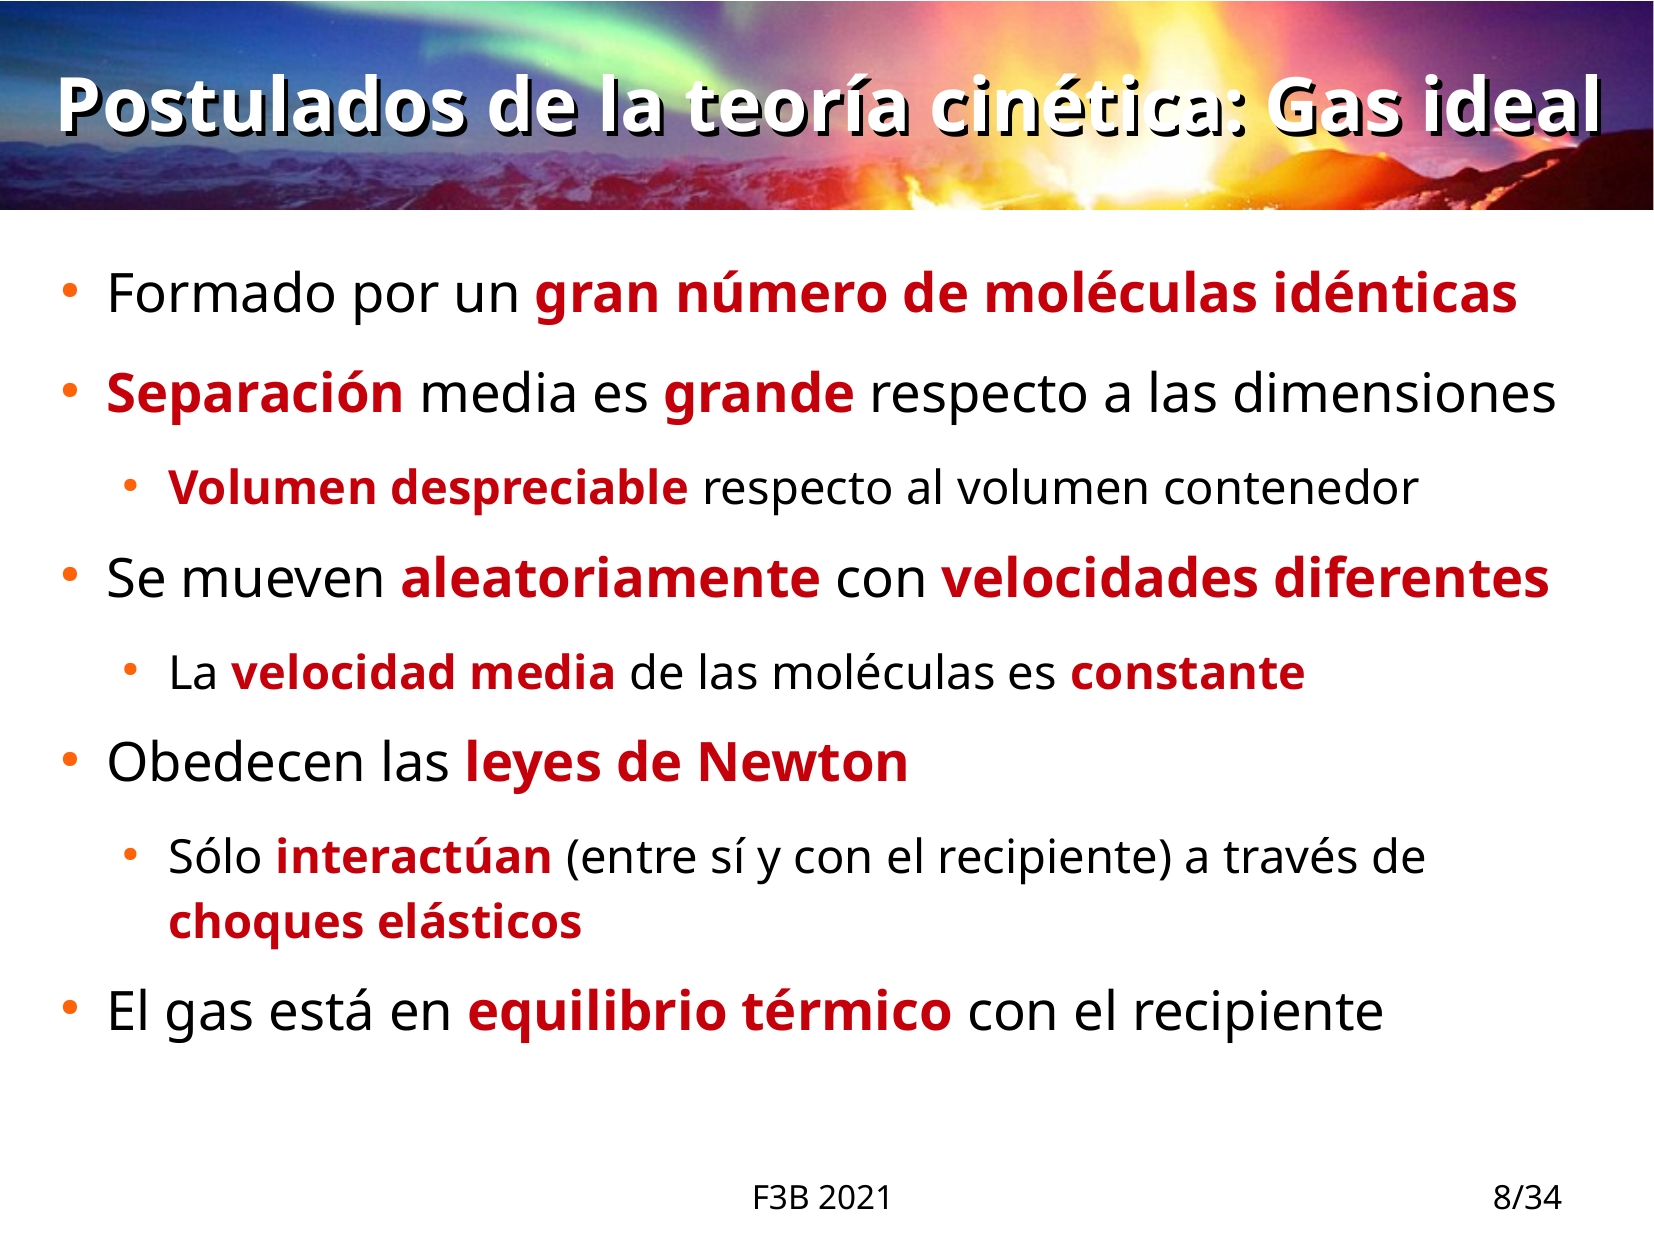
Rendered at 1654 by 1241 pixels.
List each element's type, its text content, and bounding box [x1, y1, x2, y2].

picture [0, 1, 1654, 210]
list Formado por un gran número de moléculas idénticas Separación media es grande respecto a las dimensiones Volumen despreciable respecto al volumen contenedor Se mueven aleatoriamente con velocidades diferentes La velocidad media de las moléculas es constante Obedecen las leyes de Newton Sólo interactúan (entre sí y con el recipiente) a través de choques elásticos El gas está en equilibrio térmico con el recipiente [45, 255, 1606, 1156]
title Postulados de la teoría cinética: Gas ideal [45, 15, 1606, 191]
